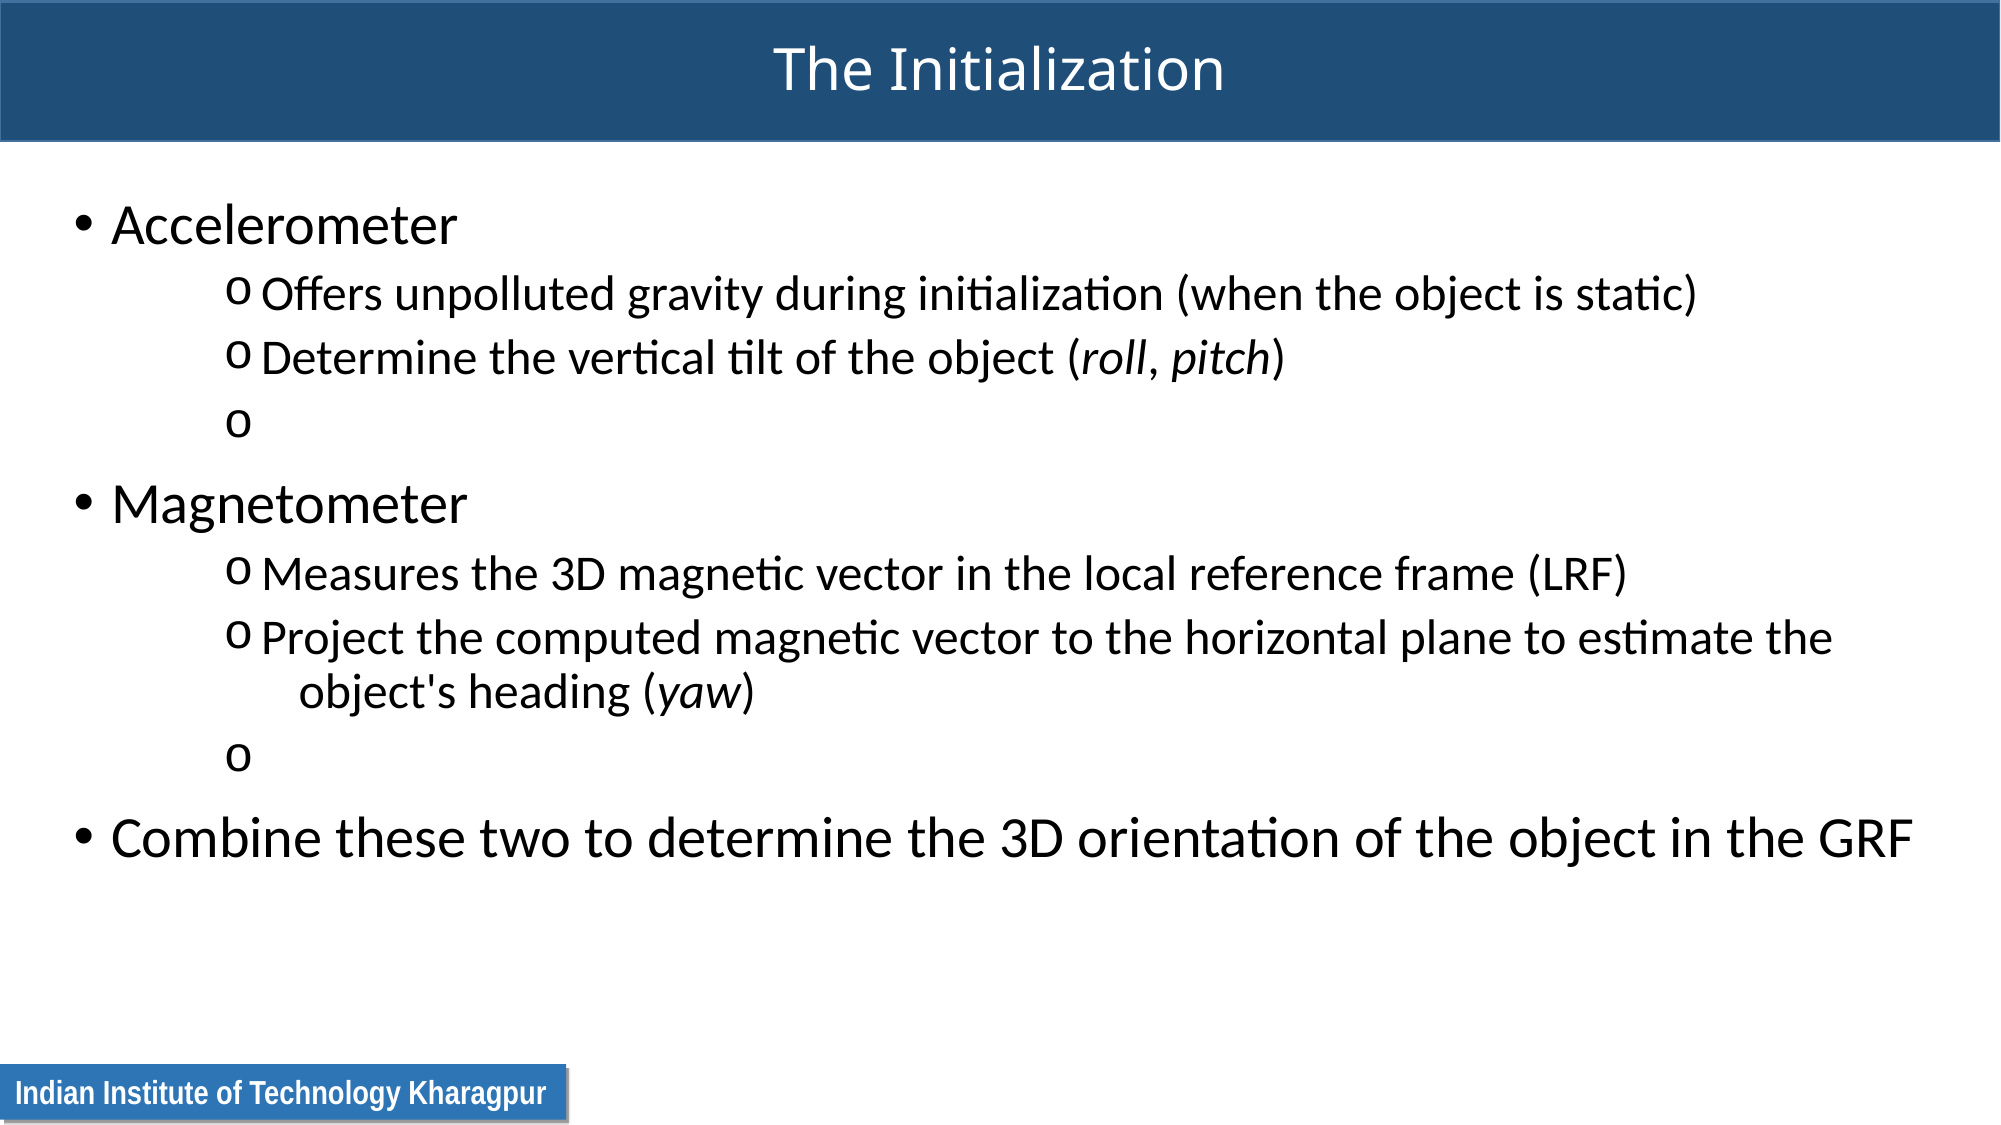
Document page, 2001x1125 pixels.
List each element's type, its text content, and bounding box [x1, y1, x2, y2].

title The Initialization [0, 1, 2000, 141]
list Accelerometer Offers unpolluted gravity during initialization (when the object is static) Determine the vertical tilt of the object (roll, pitch) Magnetometer Measures the 3D magnetic vector in the local reference frame (LRF) Project the computed magnetic vector to the horizontal plane to estimate the object's heading (yaw) Combine these two to determine the 3D orientation of the object in the GRF [58, 186, 1954, 1065]
